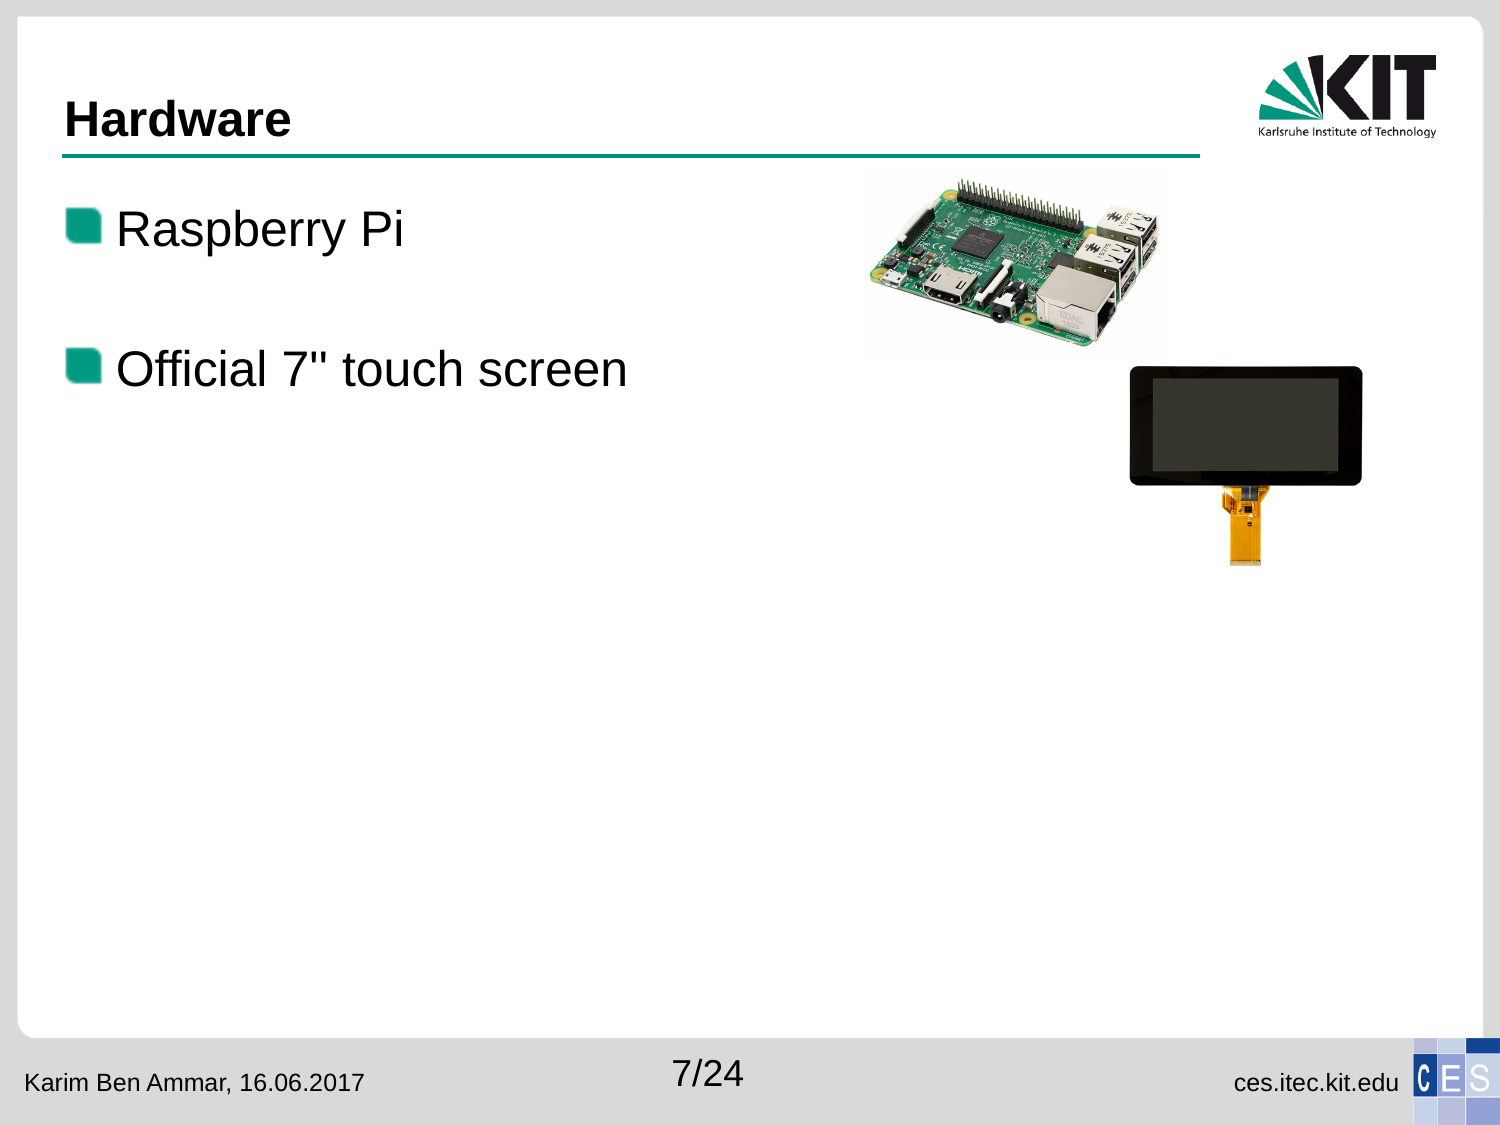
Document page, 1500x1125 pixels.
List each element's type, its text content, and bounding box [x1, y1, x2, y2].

title Hardware [64, 54, 1198, 147]
picture [0, 0, 1500, 1125]
list Raspberry Pi Official 7'' touch screen [64, 196, 961, 1000]
text_box 7/24 [656, 1045, 775, 1117]
